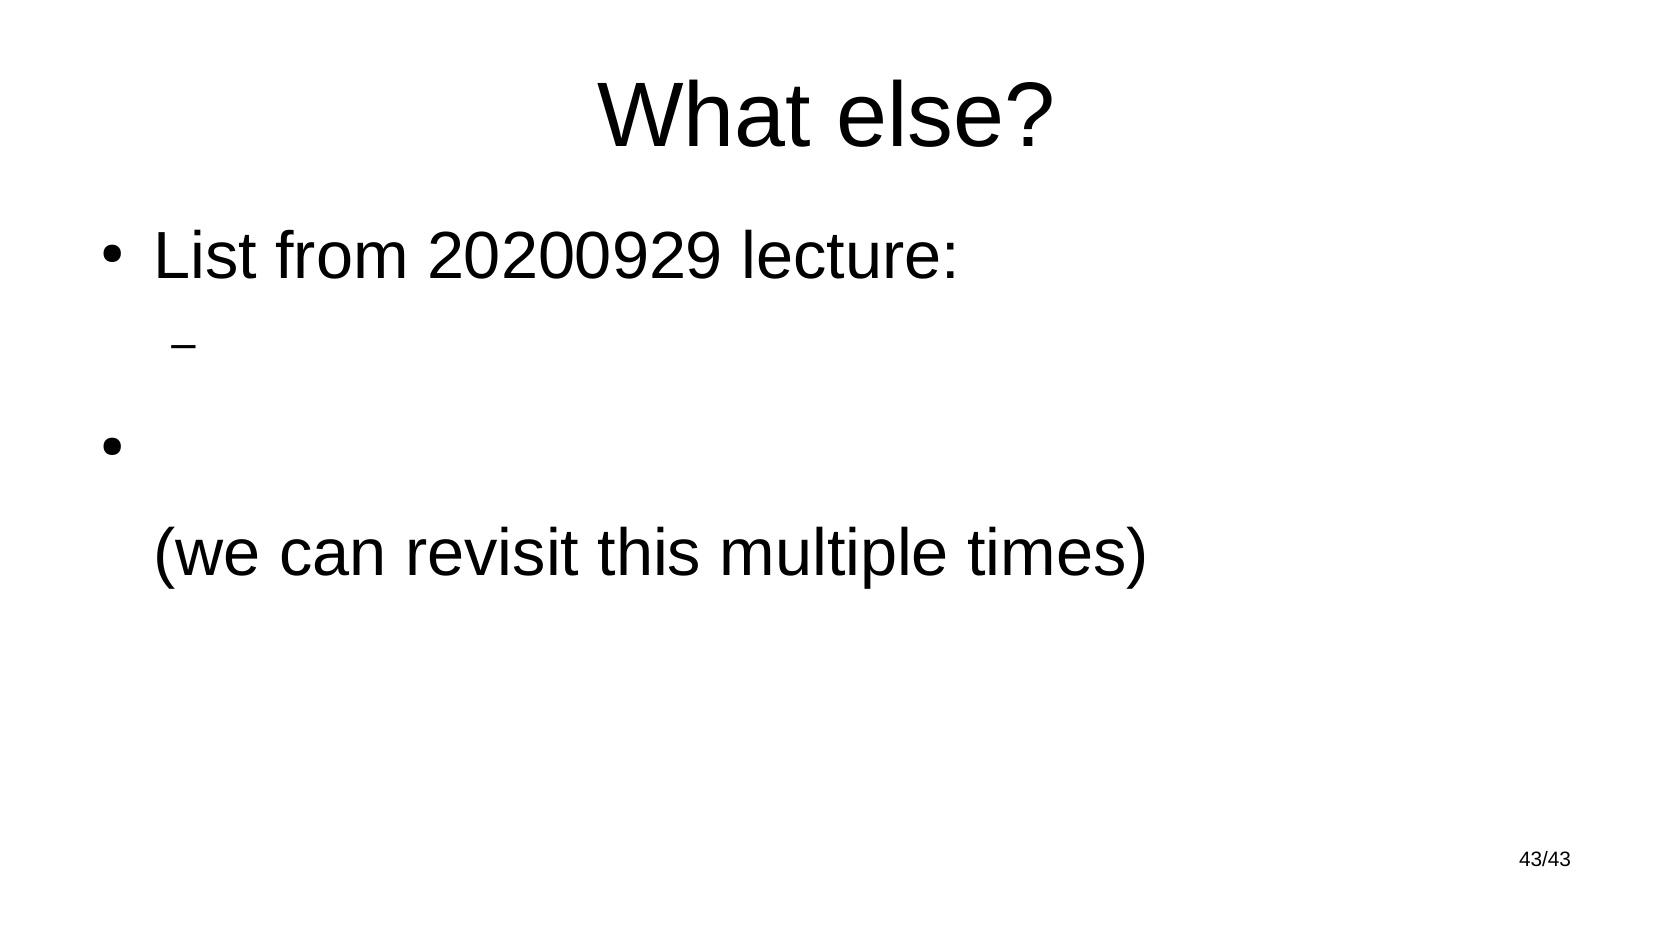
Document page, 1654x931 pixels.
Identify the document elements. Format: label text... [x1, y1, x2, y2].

title What else? [82, 37, 1571, 193]
list List from 20200929 lecture: (we can revisit this multiple times) [82, 217, 1571, 758]
